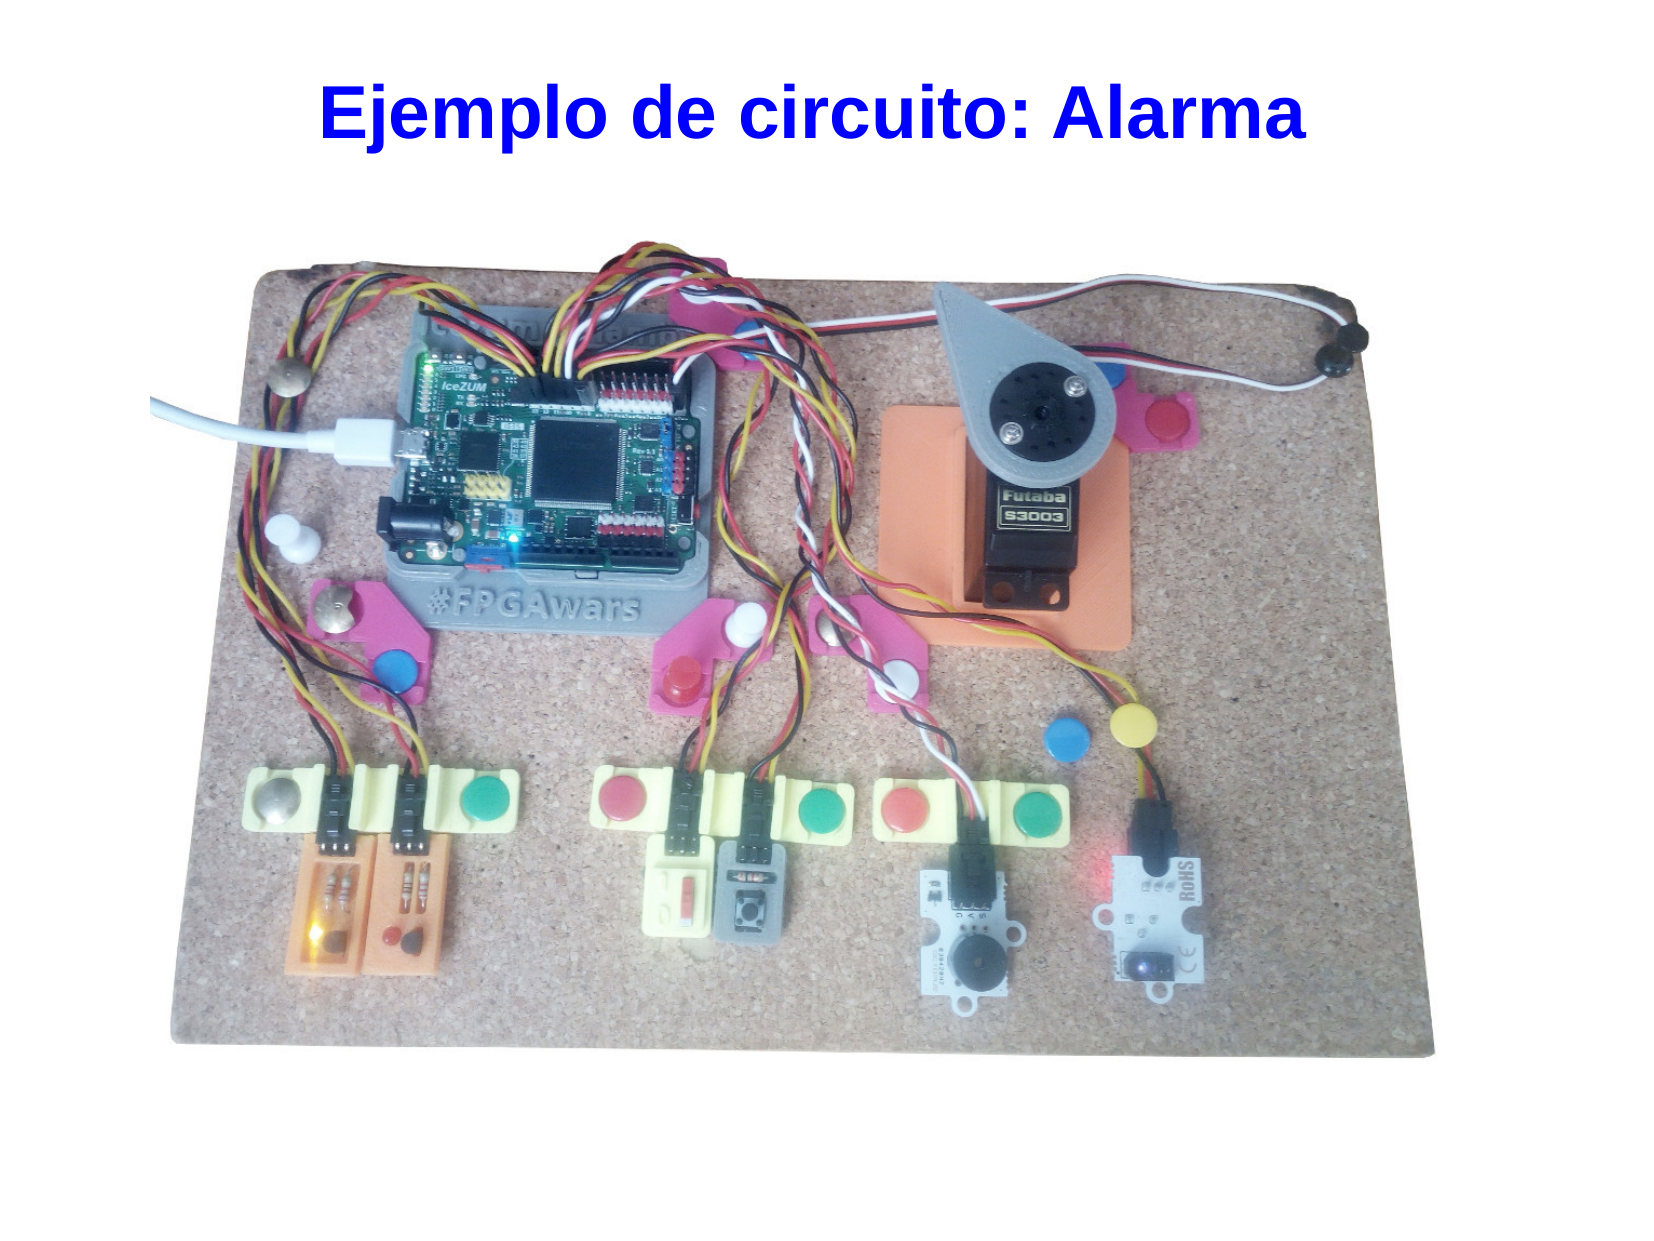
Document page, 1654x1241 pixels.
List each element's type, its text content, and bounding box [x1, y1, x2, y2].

text_box Ejemplo de circuito: Alarma [64, 60, 1561, 166]
picture [150, 179, 1446, 1152]
